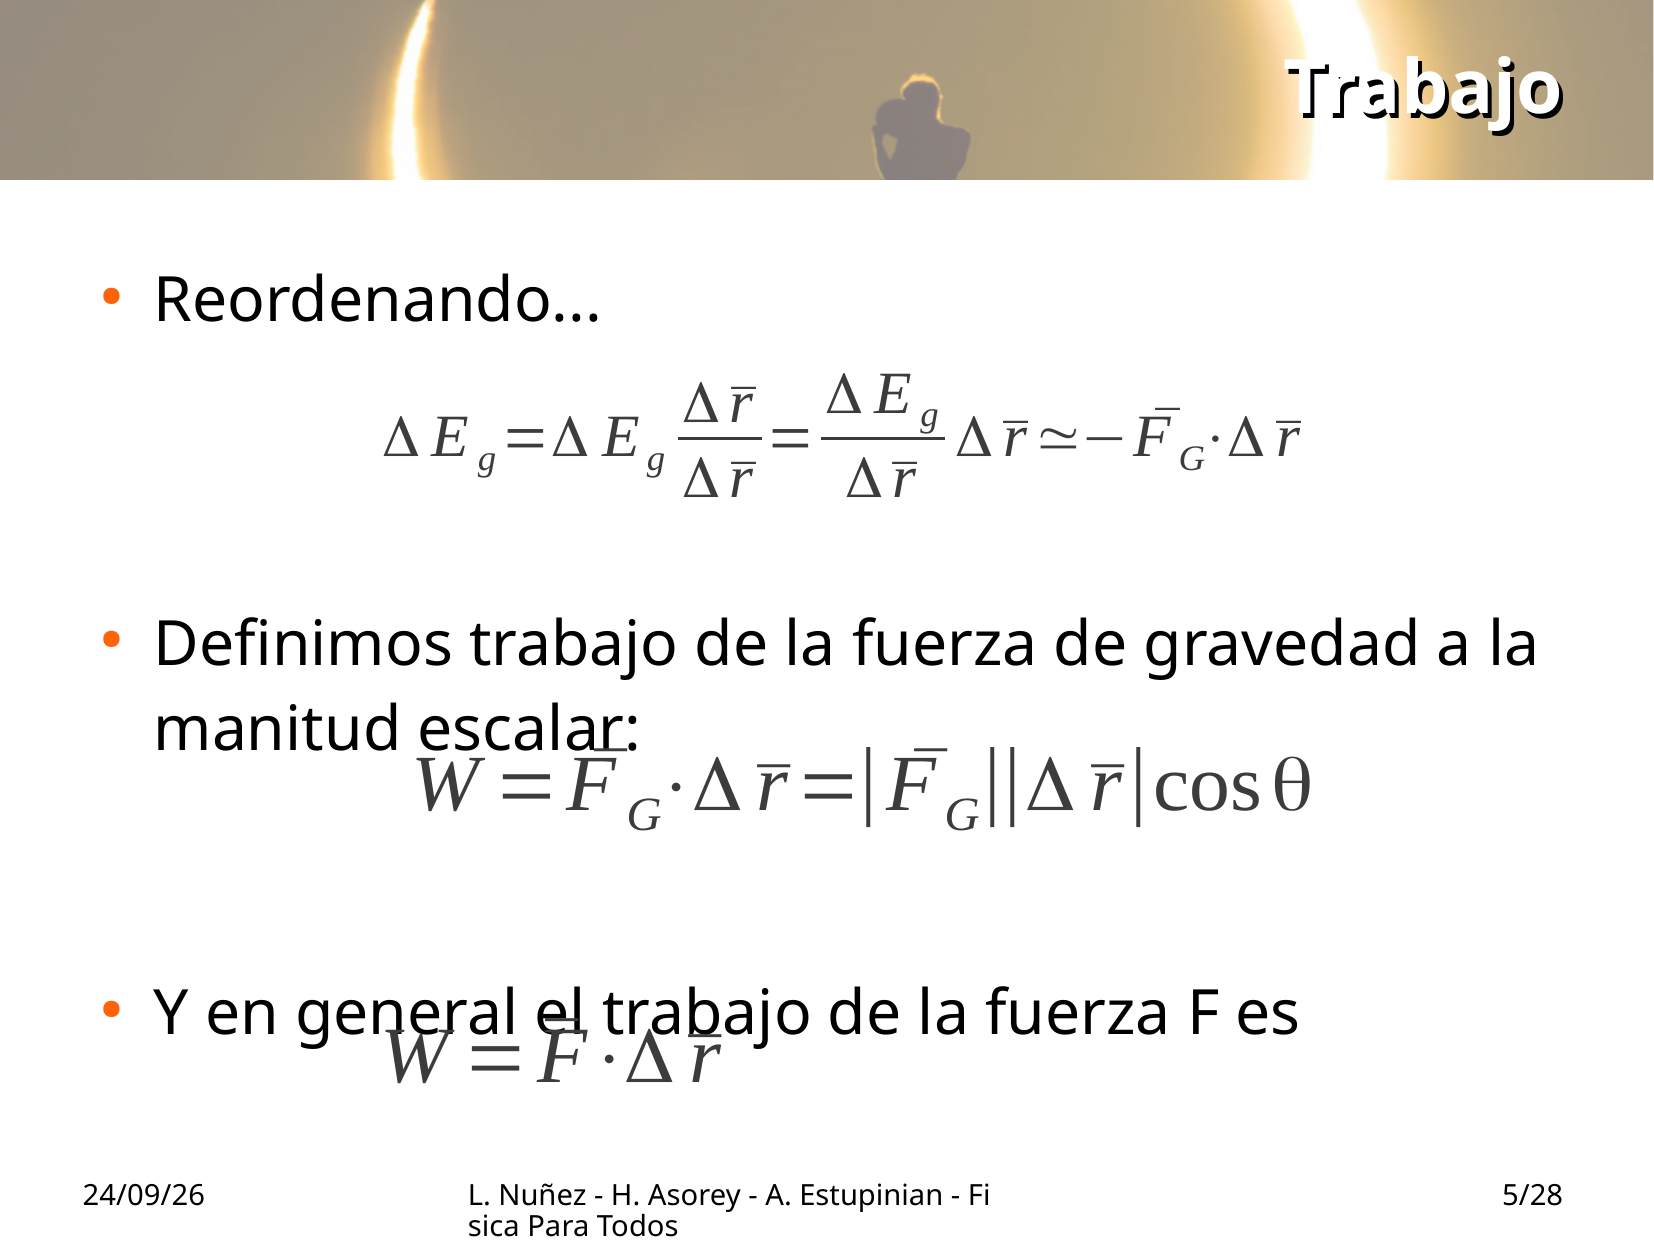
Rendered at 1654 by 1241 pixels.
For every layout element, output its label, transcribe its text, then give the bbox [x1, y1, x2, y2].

chart [375, 359, 1311, 510]
chart [374, 1010, 733, 1099]
list Reordenando... Definimos trabajo de la fuerza de gravedad a la manitud escalar: Y en general el trabajo de la fuerza F es [82, 255, 1571, 1156]
picture [0, 0, 1654, 180]
title Trabajo [75, 19, 1564, 151]
chart [405, 740, 1321, 841]
